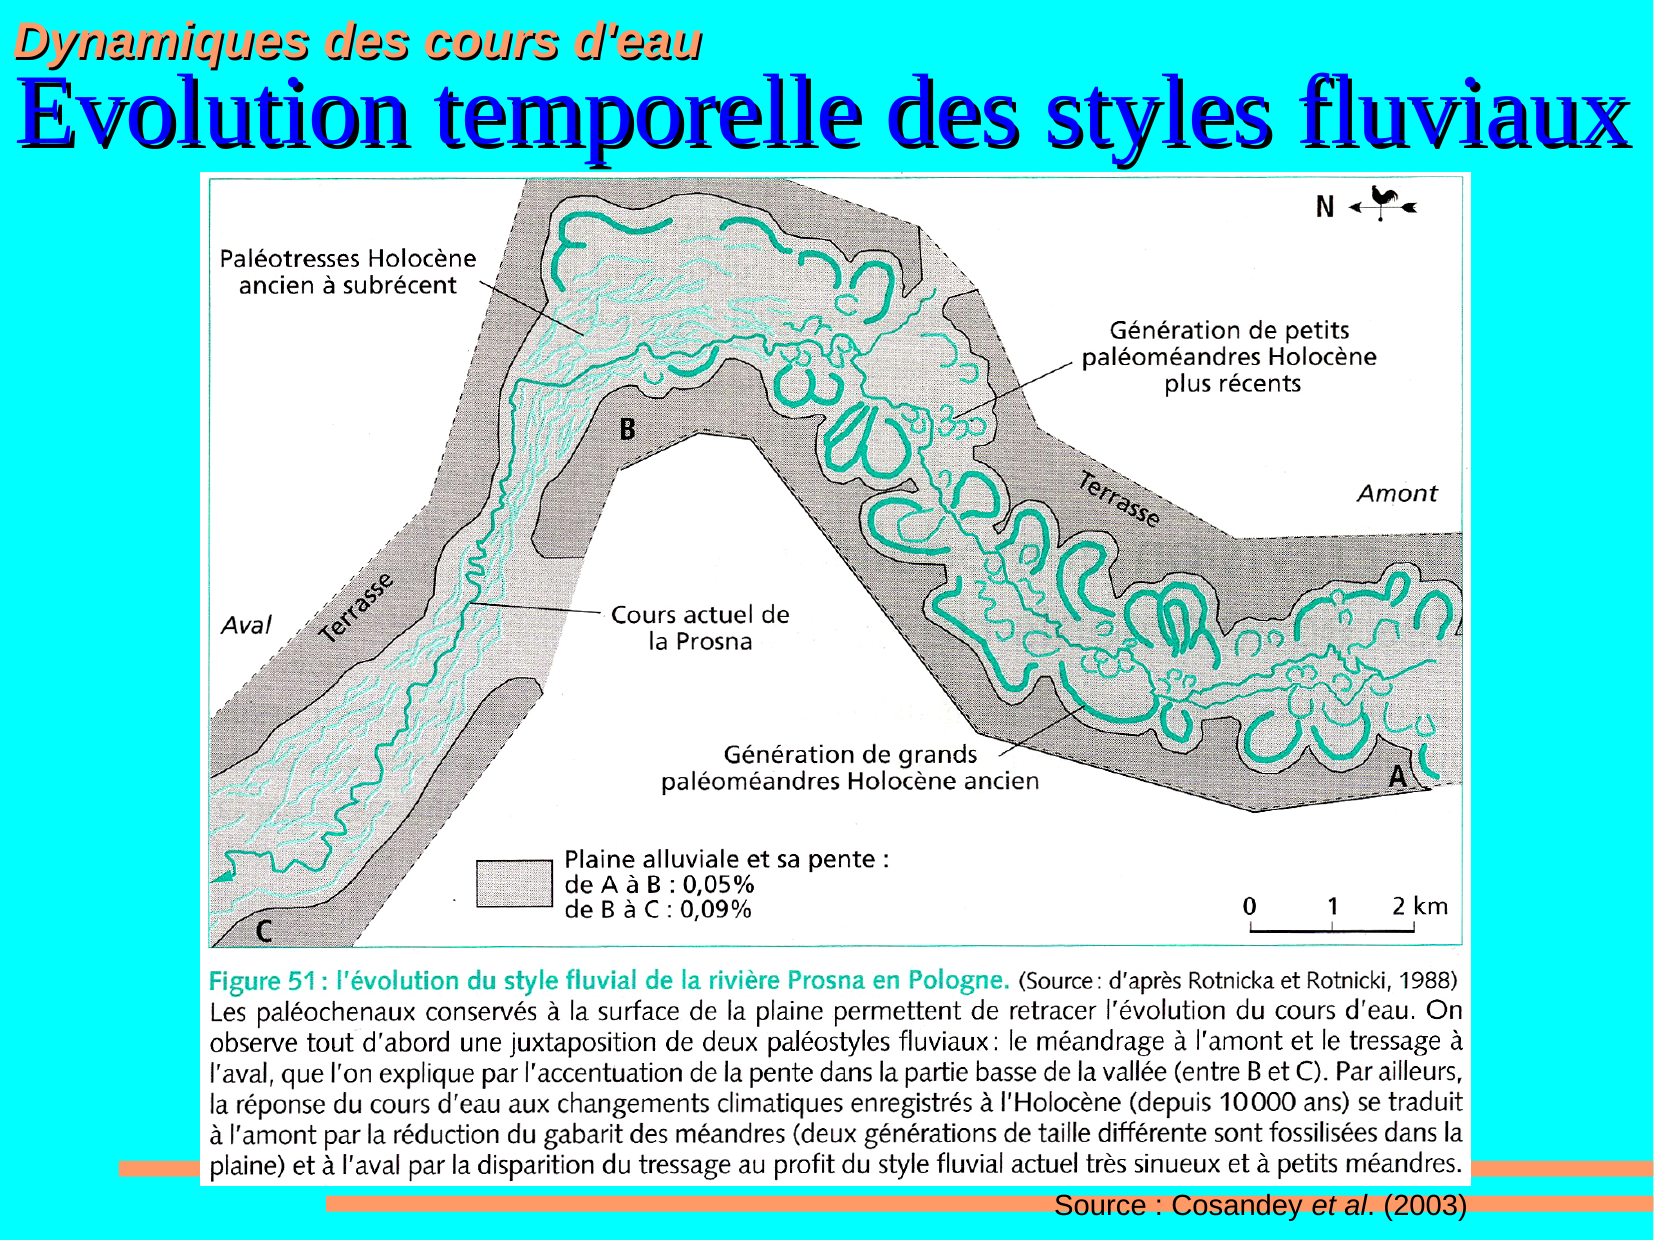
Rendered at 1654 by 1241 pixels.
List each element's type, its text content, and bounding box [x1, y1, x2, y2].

text_box Source : Cosandey et al. (2003) [1039, 1181, 1483, 1229]
title Dynamiques des cours d'eau [5, 4, 709, 47]
text_box Evolution temporelle des styles fluviaux [0, 47, 1654, 173]
picture [200, 172, 1471, 1186]
